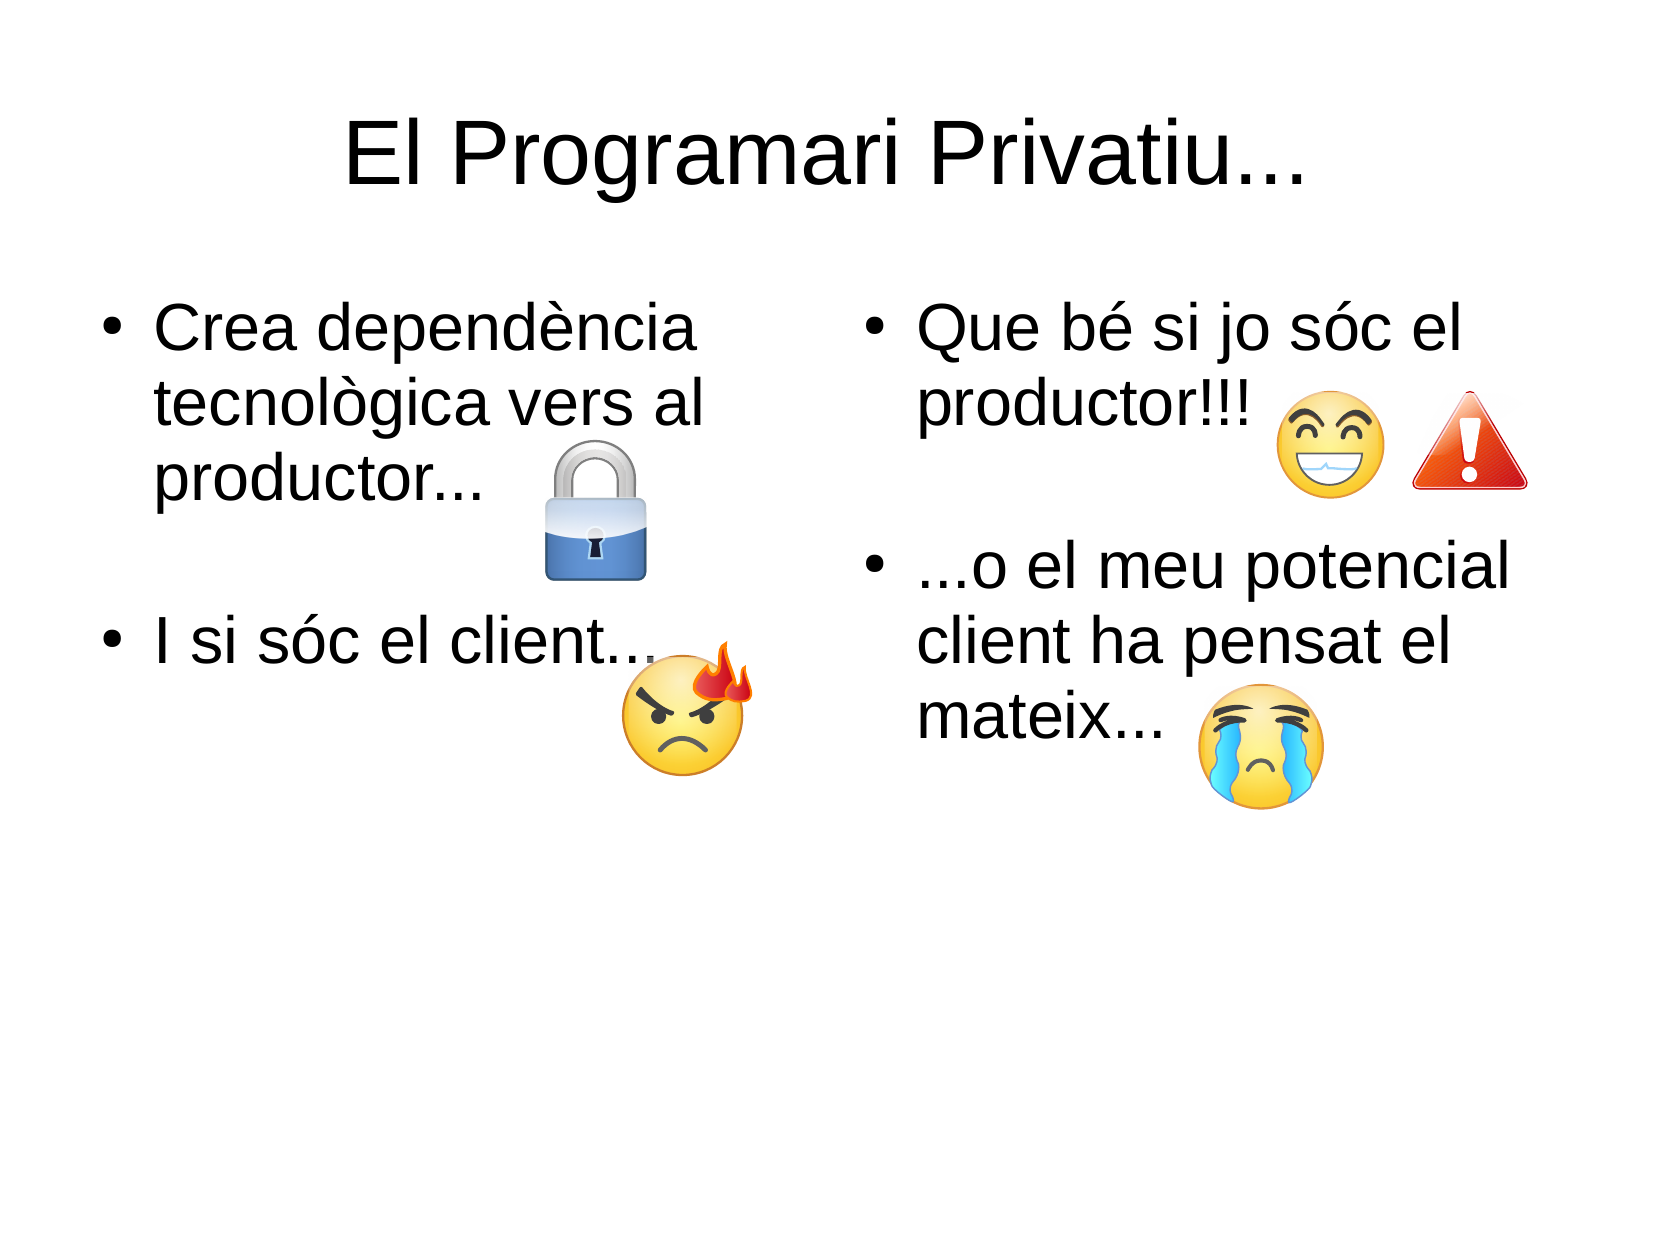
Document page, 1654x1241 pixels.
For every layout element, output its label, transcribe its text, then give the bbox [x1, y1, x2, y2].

list Crea dependència tecnològica vers al productor... I si sóc el client... [82, 290, 809, 1182]
title El Programari Privatiu... [82, 49, 1571, 257]
list Que bé si jo sóc el productor!!! ...o el meu potencial client ha pensat el mateix... [845, 290, 1572, 1193]
picture [1187, 673, 1335, 821]
picture [614, 637, 756, 780]
picture [518, 425, 674, 596]
picture [1267, 366, 1548, 520]
